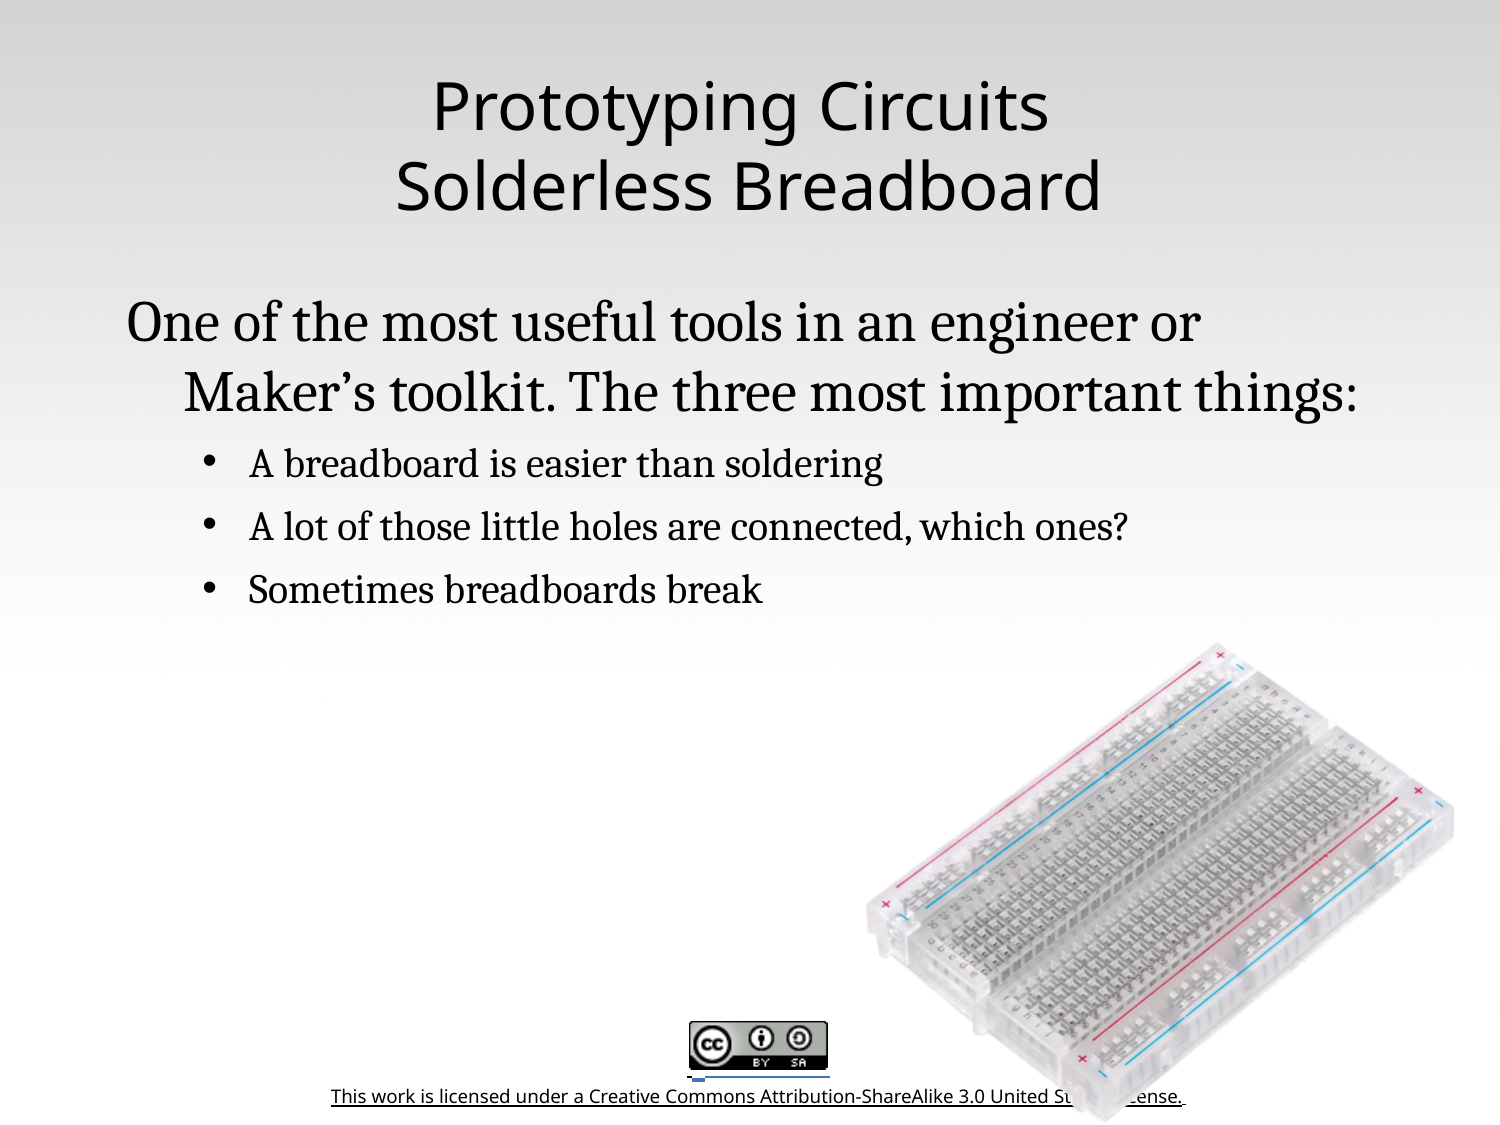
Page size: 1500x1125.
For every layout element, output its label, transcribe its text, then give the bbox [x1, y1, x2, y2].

title Prototyping Circuits Solderless Breadboard [112, 50, 1388, 238]
list One of the most useful tools in an engineer or Maker’s toolkit. The three most important things: A breadboard is easier than soldering A lot of those little holes are connected, which ones? Sometimes breadboards break [112, 275, 1388, 1000]
picture [0, 0, 1500, 1125]
